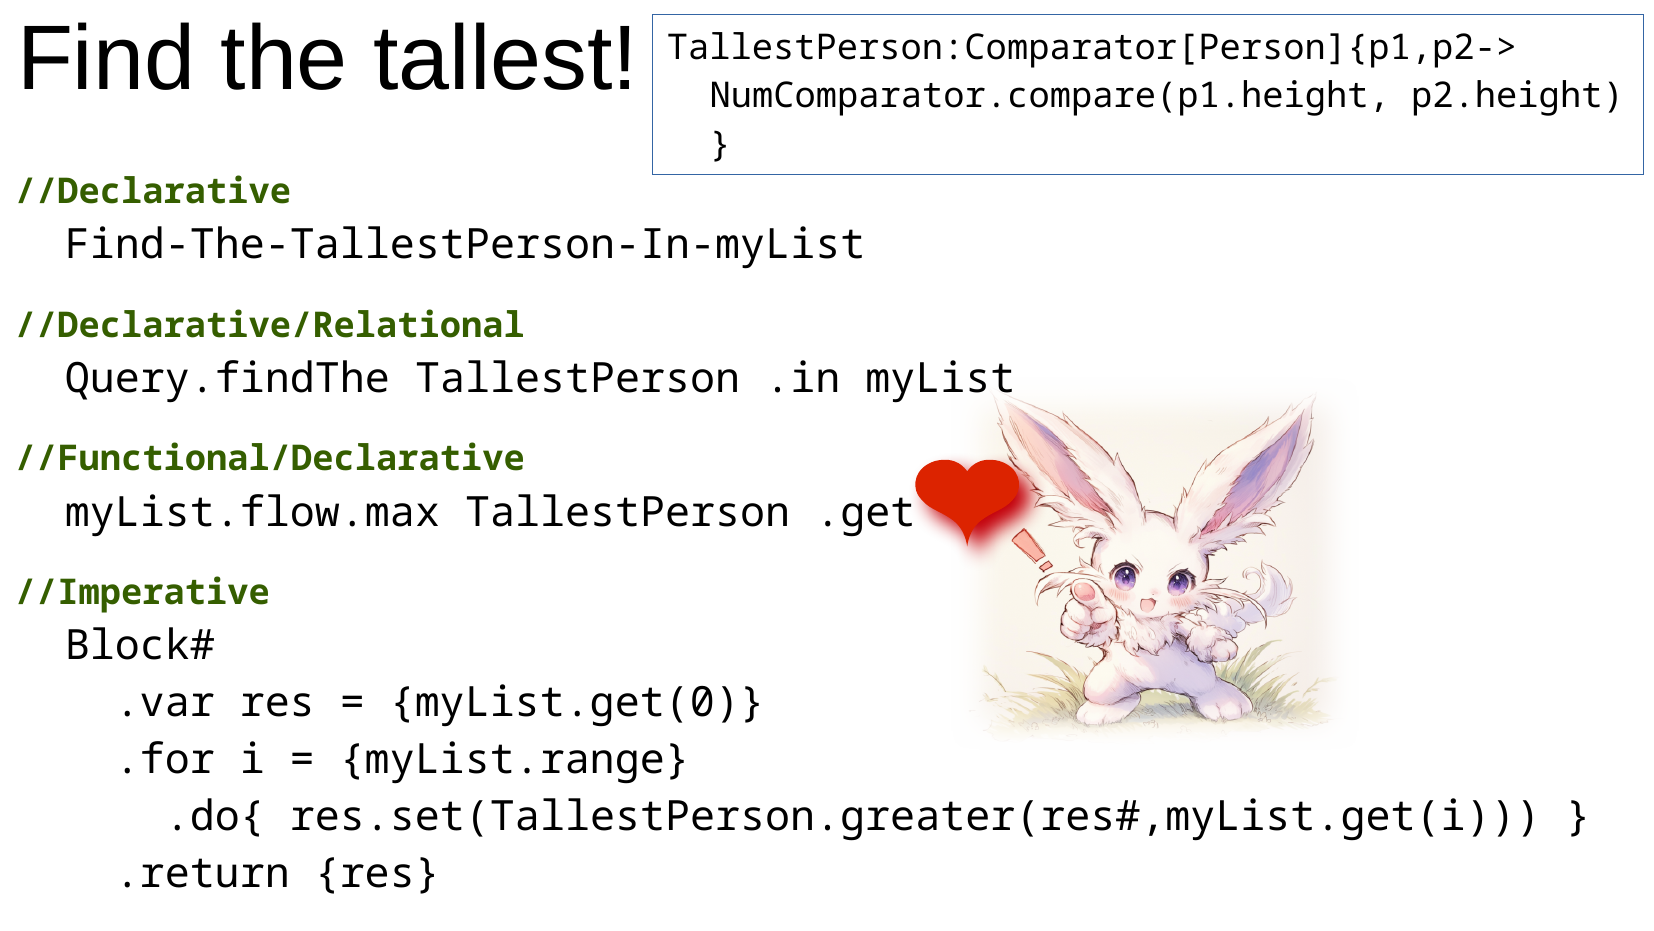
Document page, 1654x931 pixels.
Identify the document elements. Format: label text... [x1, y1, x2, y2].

text_box TallestPerson:Comparator[Person]{p1,p2-> NumComparator.compare(p1.height, p2.height) } [652, 14, 1644, 175]
title Find the tallest! [0, 0, 660, 121]
text_box [915, 459, 1019, 547]
text_box //Declarative Find-The-TallestPerson-In-myList //Declarative/Relational Query.findThe TallestPerson .in myList //Functional/Declarative myList.flow.max TallestPerson .get //Imperative Block# .var res = {myList.get(0)} .for i = {myList.range} .do{ res.set(TallestPerson.greater(res#,myList.get(i))) } .return {res} [0, 157, 1638, 931]
